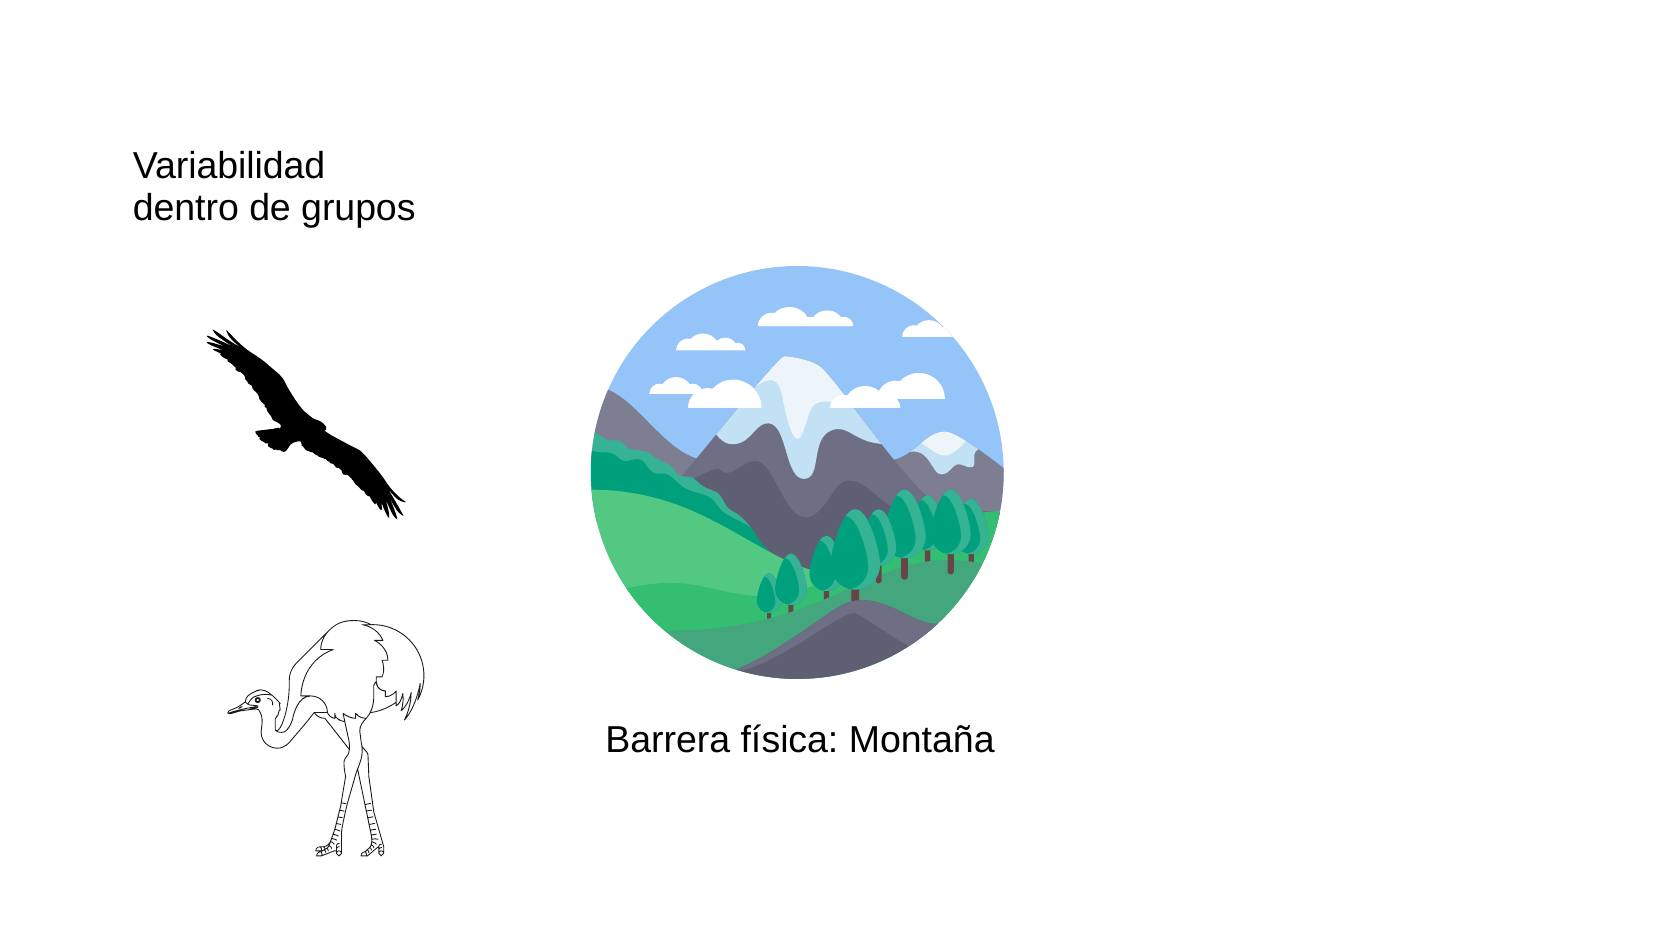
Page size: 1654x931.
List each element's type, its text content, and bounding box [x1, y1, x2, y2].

picture [590, 265, 1004, 680]
picture [207, 620, 445, 857]
text_box Variabilidad dentro de grupos [118, 137, 443, 237]
picture [206, 324, 406, 524]
text_box Barrera física: Montaña [590, 710, 1034, 768]
